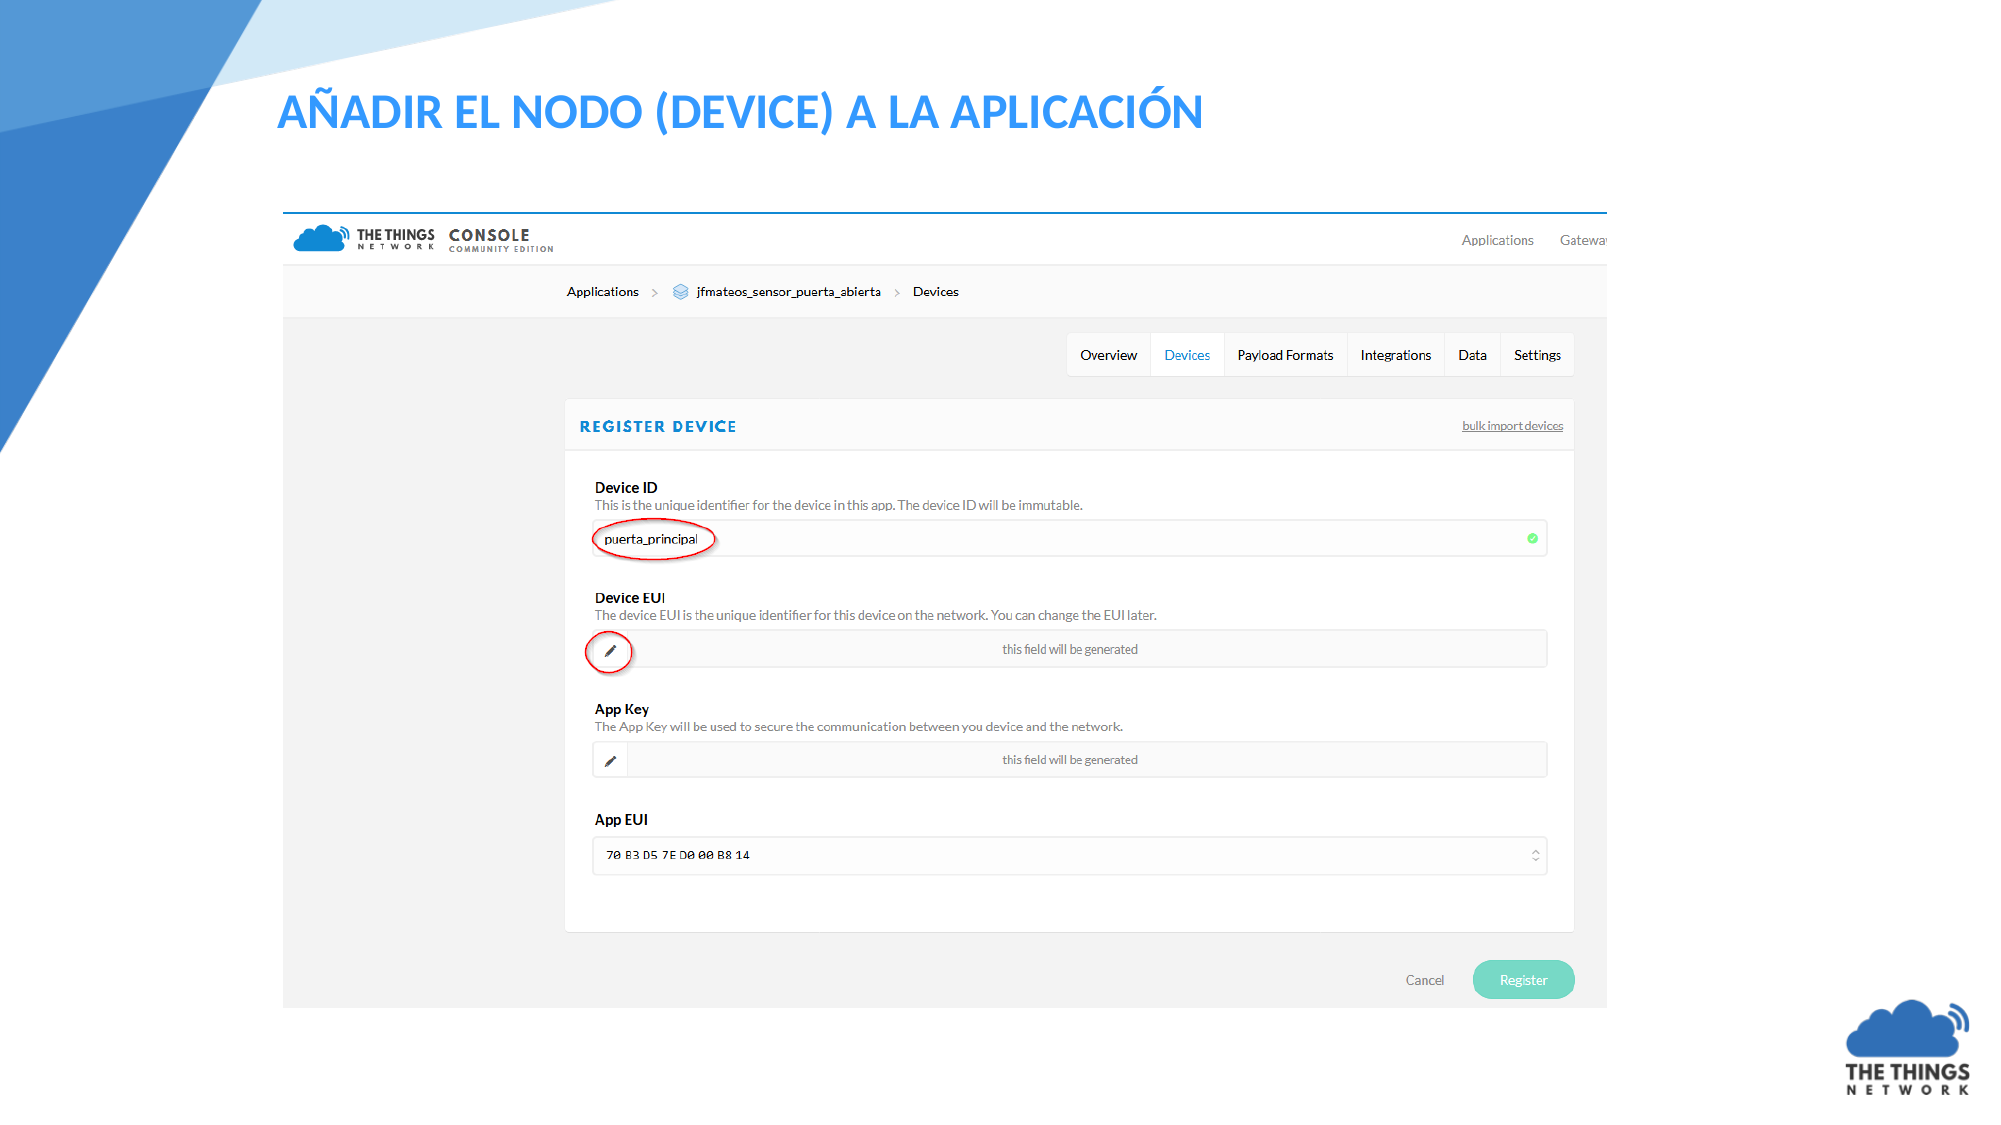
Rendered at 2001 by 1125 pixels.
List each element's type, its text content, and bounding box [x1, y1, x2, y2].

picture [0, 0, 1970, 1095]
text_box AÑADIR EL NODO (DEVICE) A LA APLICACIÓN [99, 44, 1900, 233]
